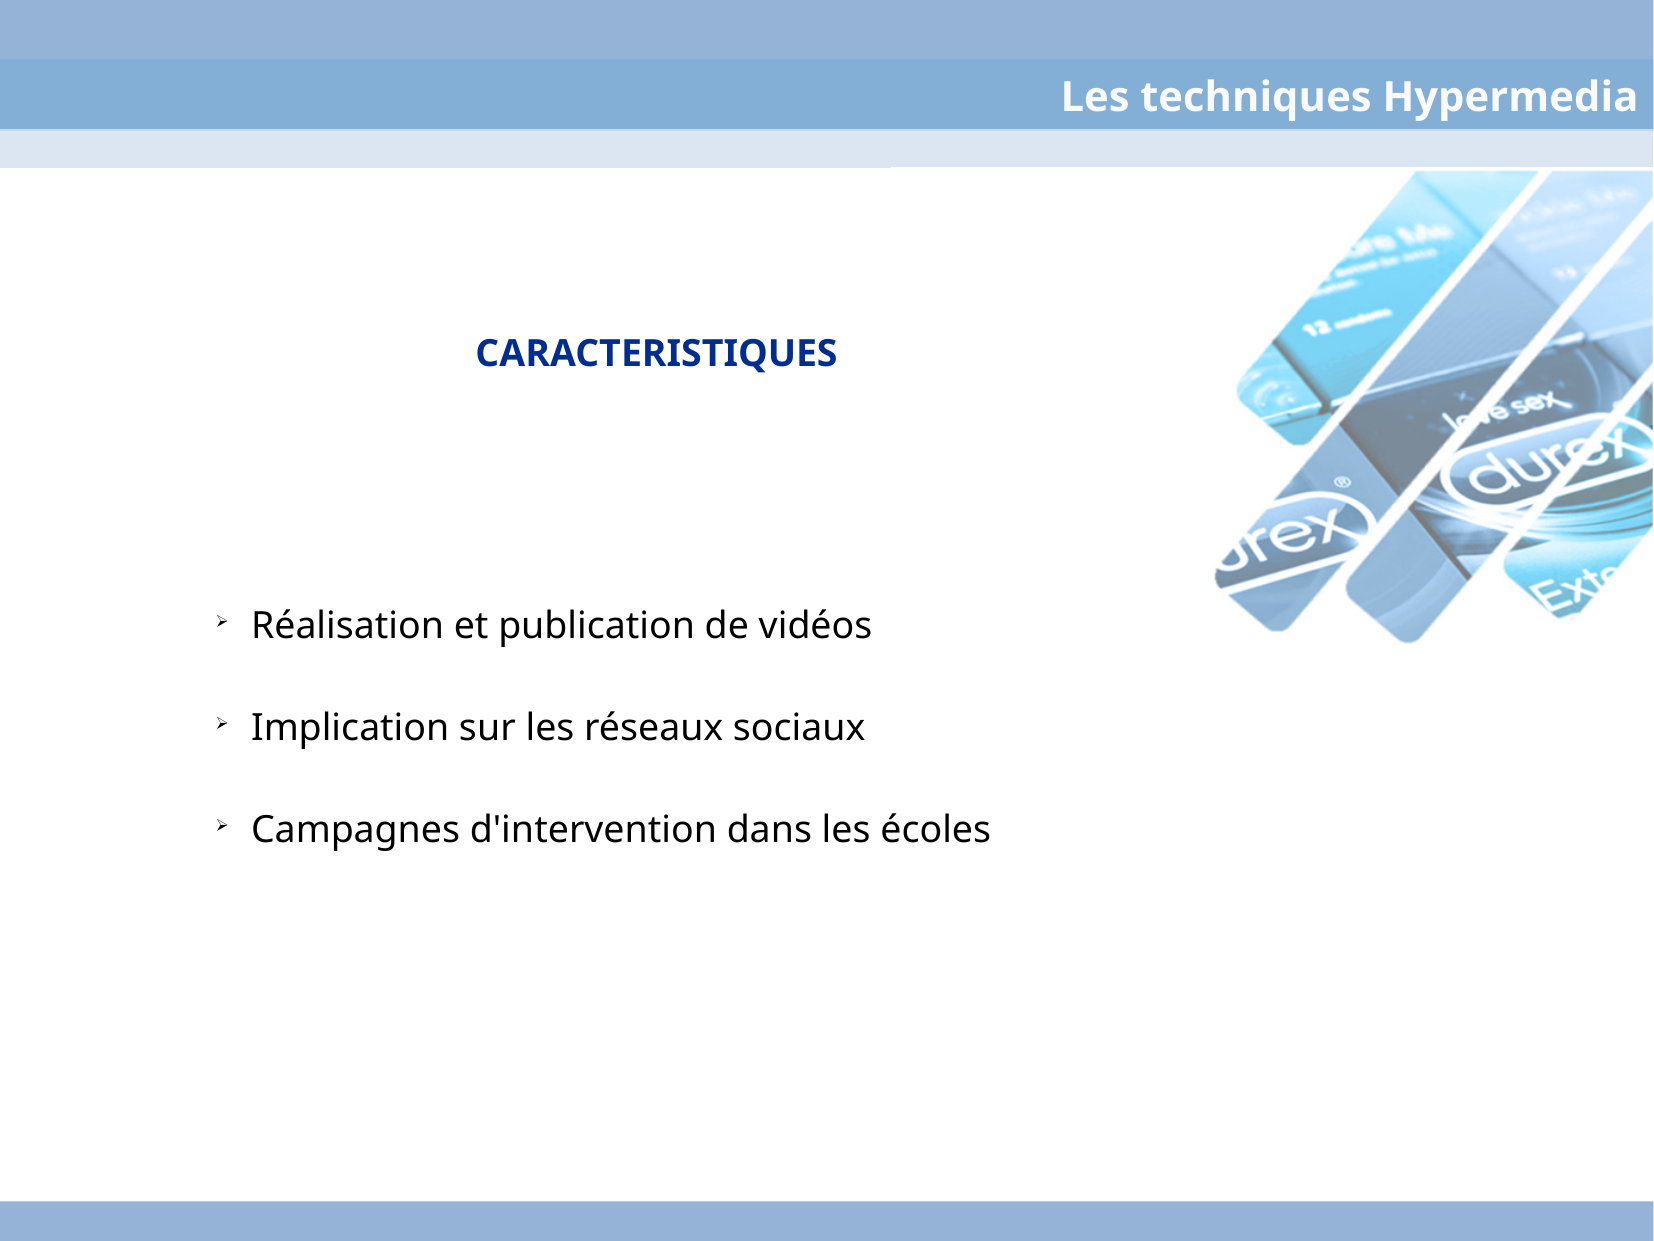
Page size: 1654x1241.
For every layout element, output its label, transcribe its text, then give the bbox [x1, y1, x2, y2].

text_box [0, 123, 1654, 168]
picture [891, 167, 1654, 743]
text_box CARACTERISTIQUES [460, 318, 861, 399]
text_box Les techniques Hypermedia [0, 59, 1654, 123]
text_box [0, 1201, 1654, 1241]
text_box [0, 0, 1654, 59]
text_box Réalisation et publication de vidéos Implication sur les réseaux sociaux Campagnes d'intervention dans les écoles [200, 539, 1111, 839]
